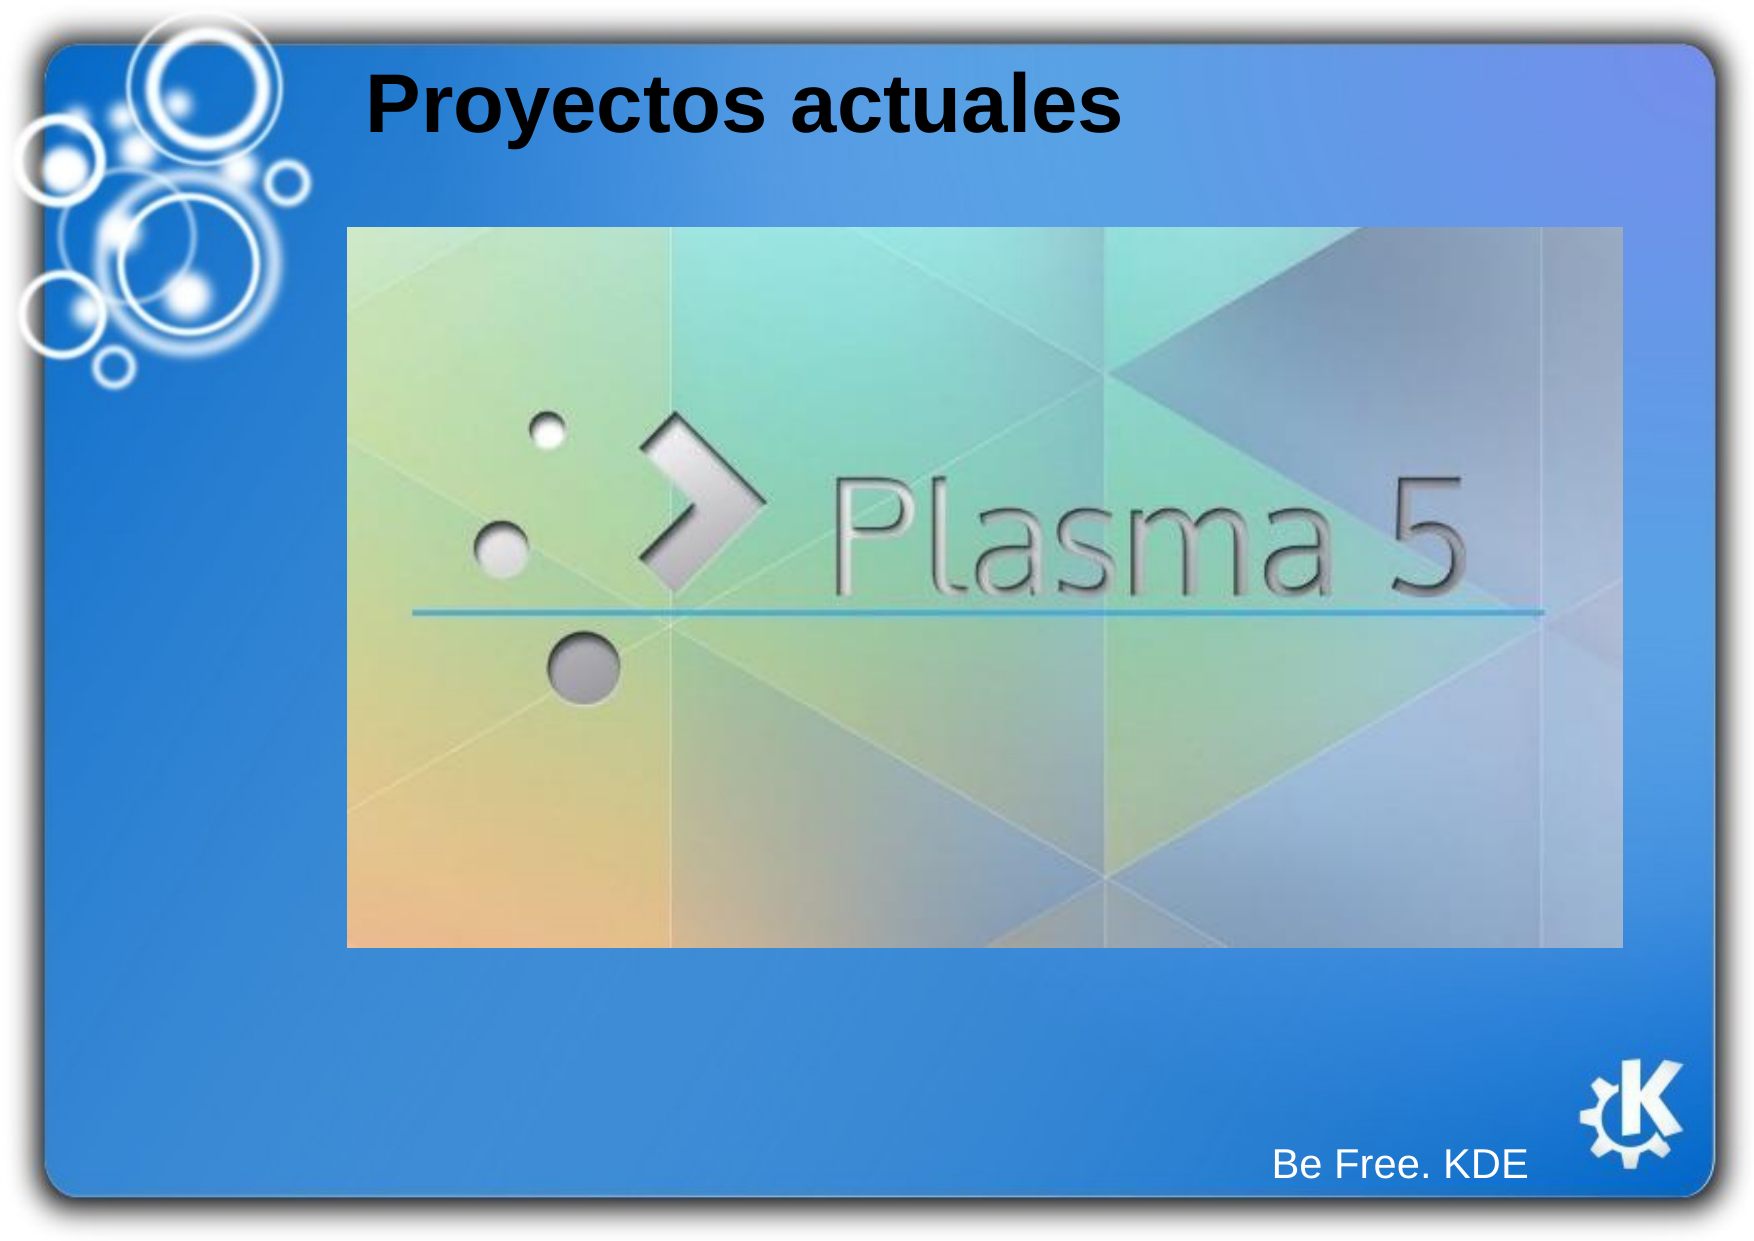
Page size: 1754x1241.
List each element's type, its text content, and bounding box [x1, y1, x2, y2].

title Proyectos actuales [350, 49, 1649, 174]
picture [0, 0, 1754, 1241]
